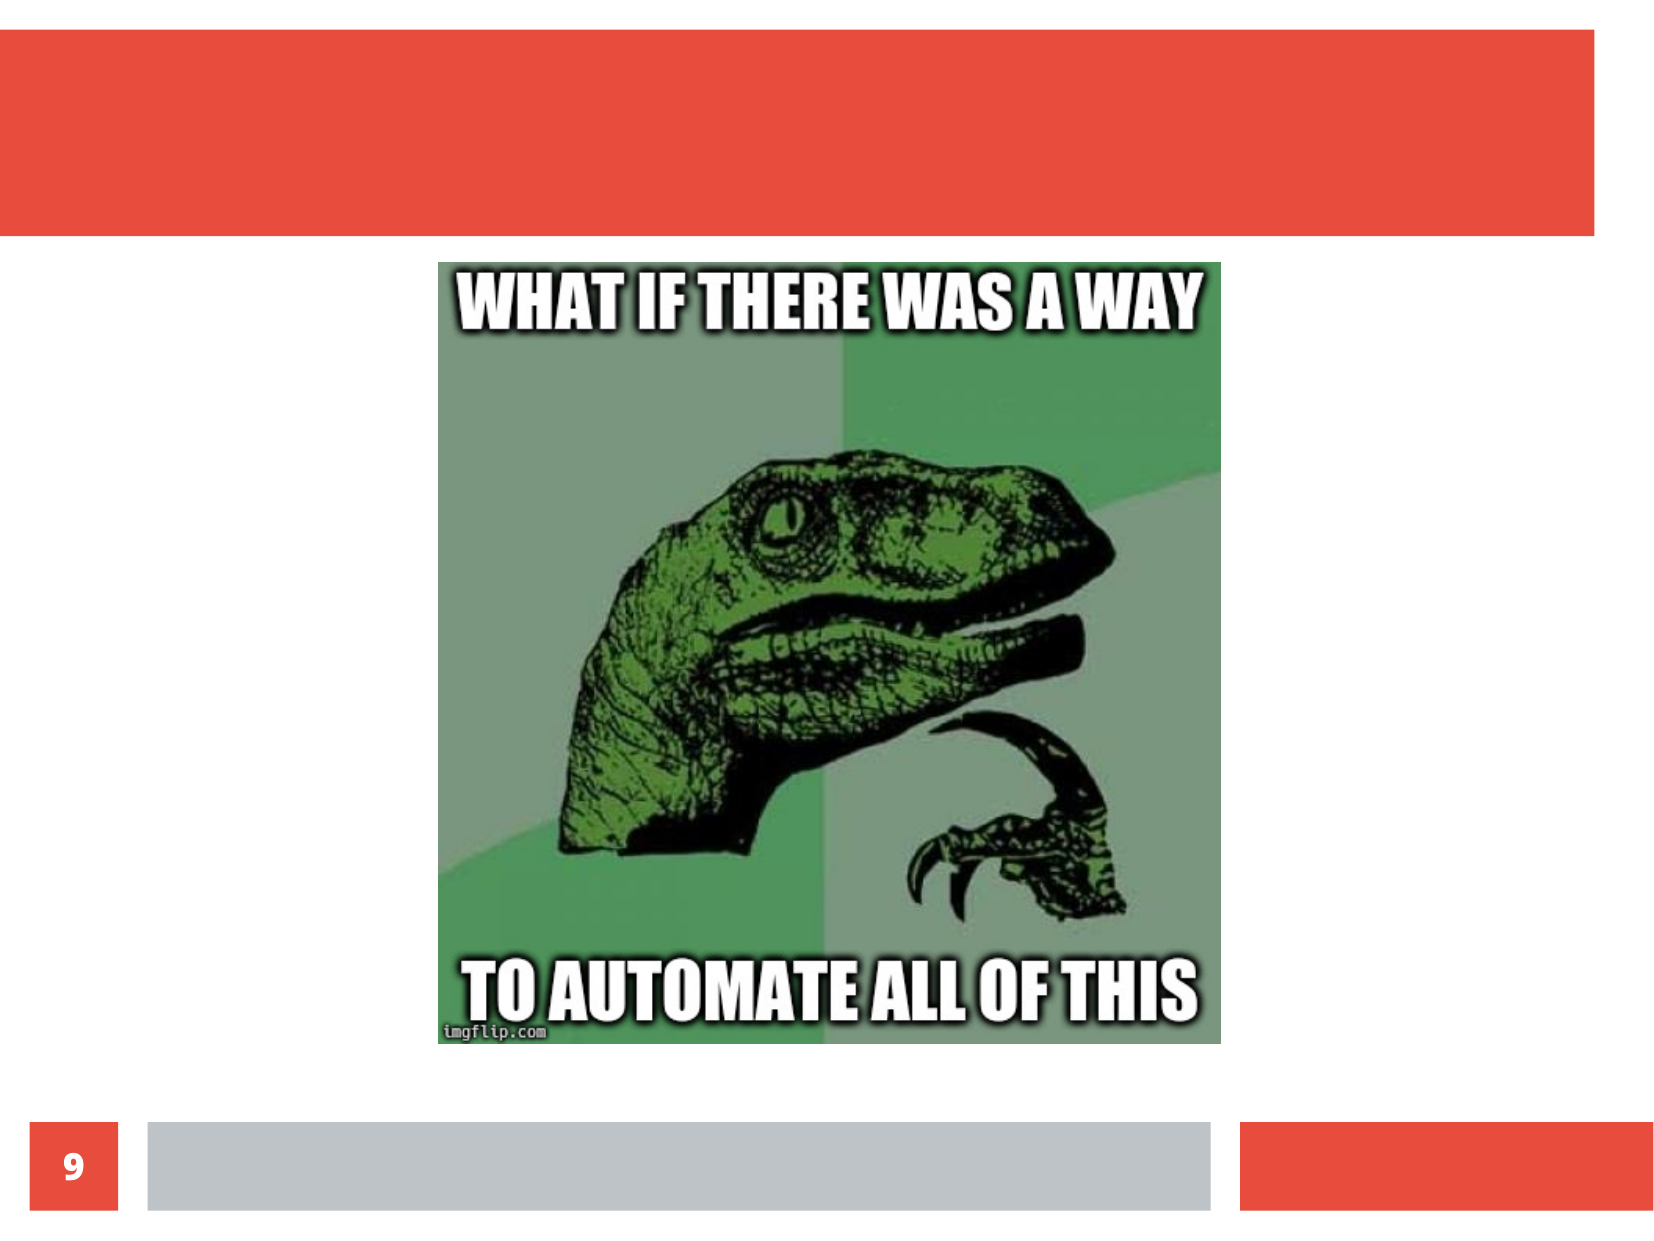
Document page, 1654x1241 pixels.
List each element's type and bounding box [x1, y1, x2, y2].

picture [438, 262, 1221, 1044]
